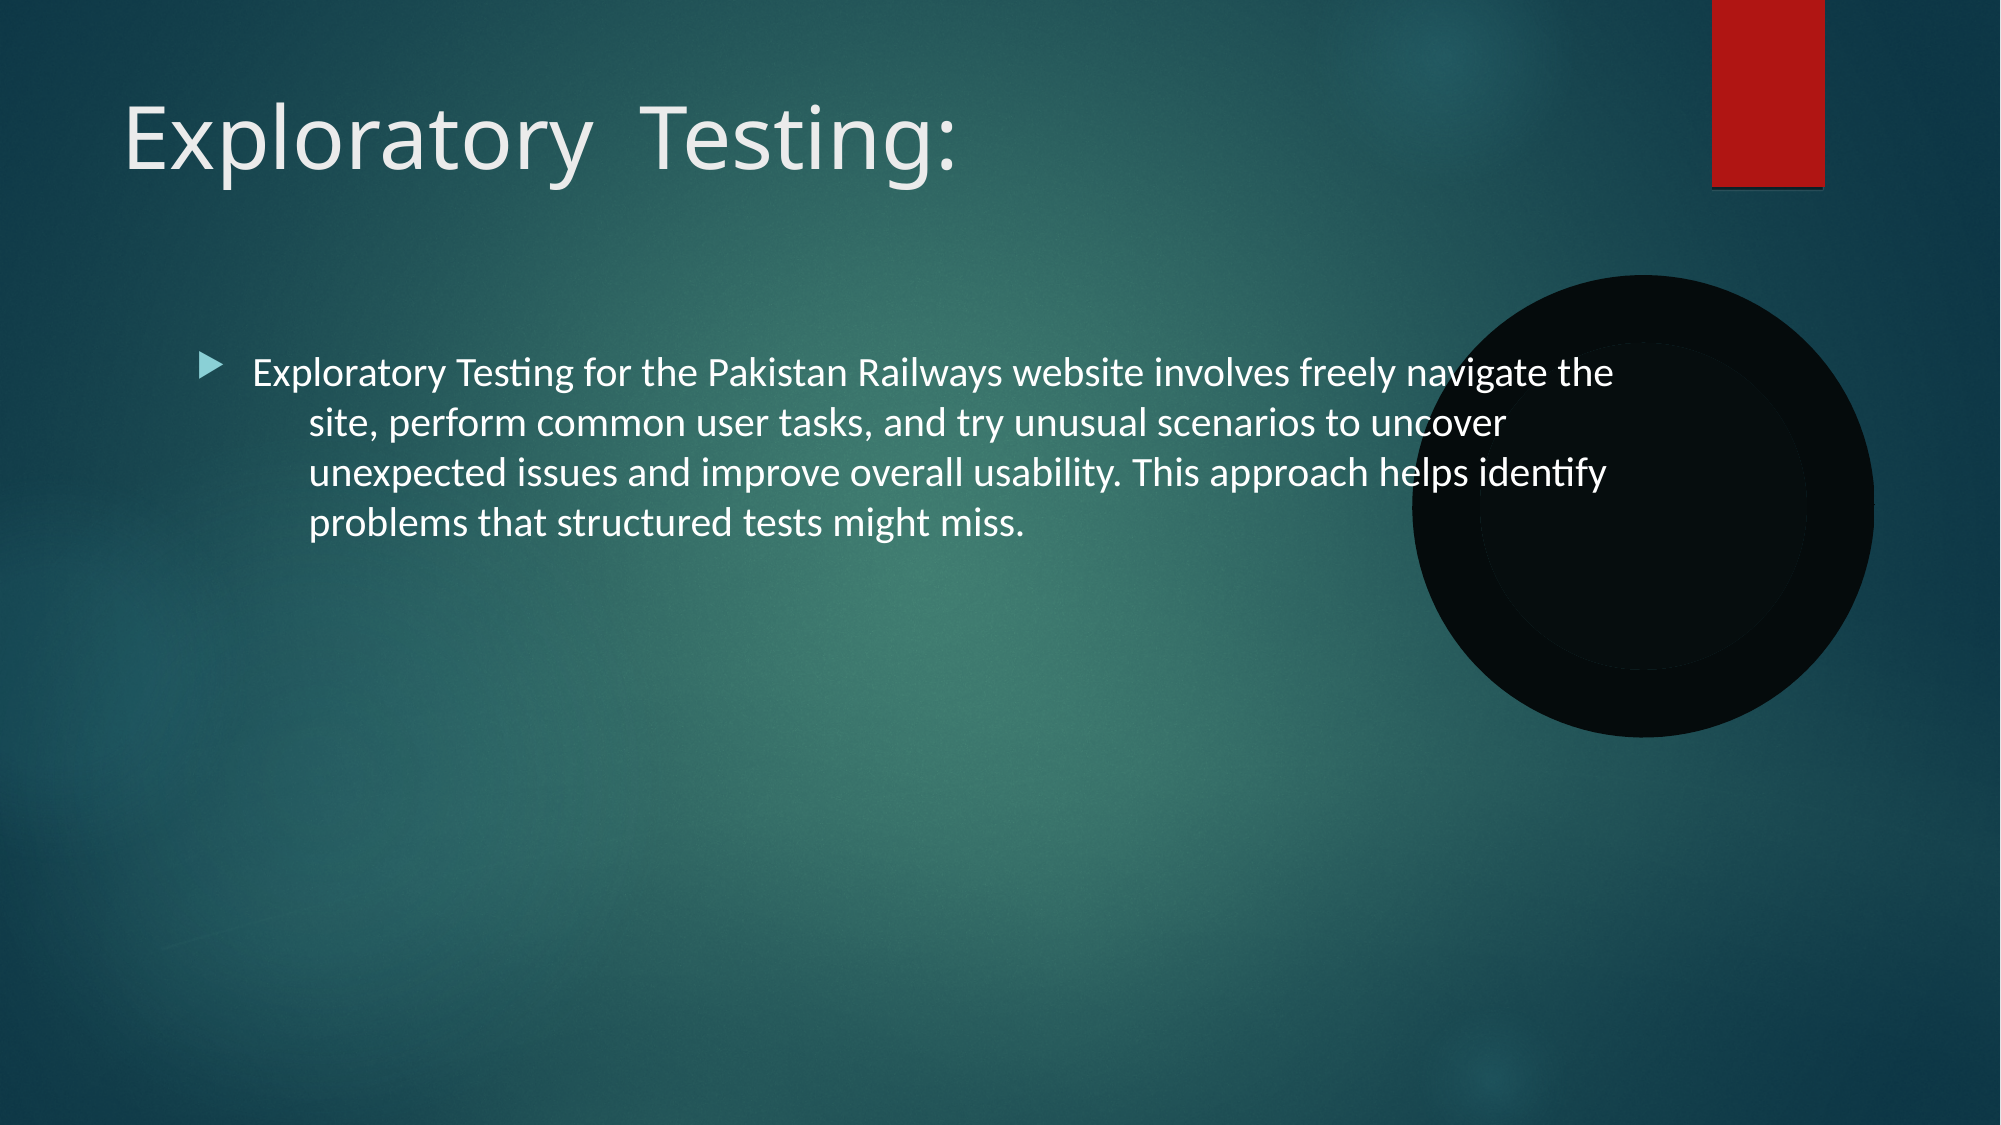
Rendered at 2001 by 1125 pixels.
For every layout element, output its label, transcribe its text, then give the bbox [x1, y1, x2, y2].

list Exploratory Testing for the Pakistan Railways website involves freely navigate the site, perform common user tasks, and try unusual scenarios to uncover unexpected issues and improve overall usability. This approach helps identify problems that structured tests might miss. [181, 336, 1649, 1026]
title Exploratory Testing: [106, 74, 1649, 305]
